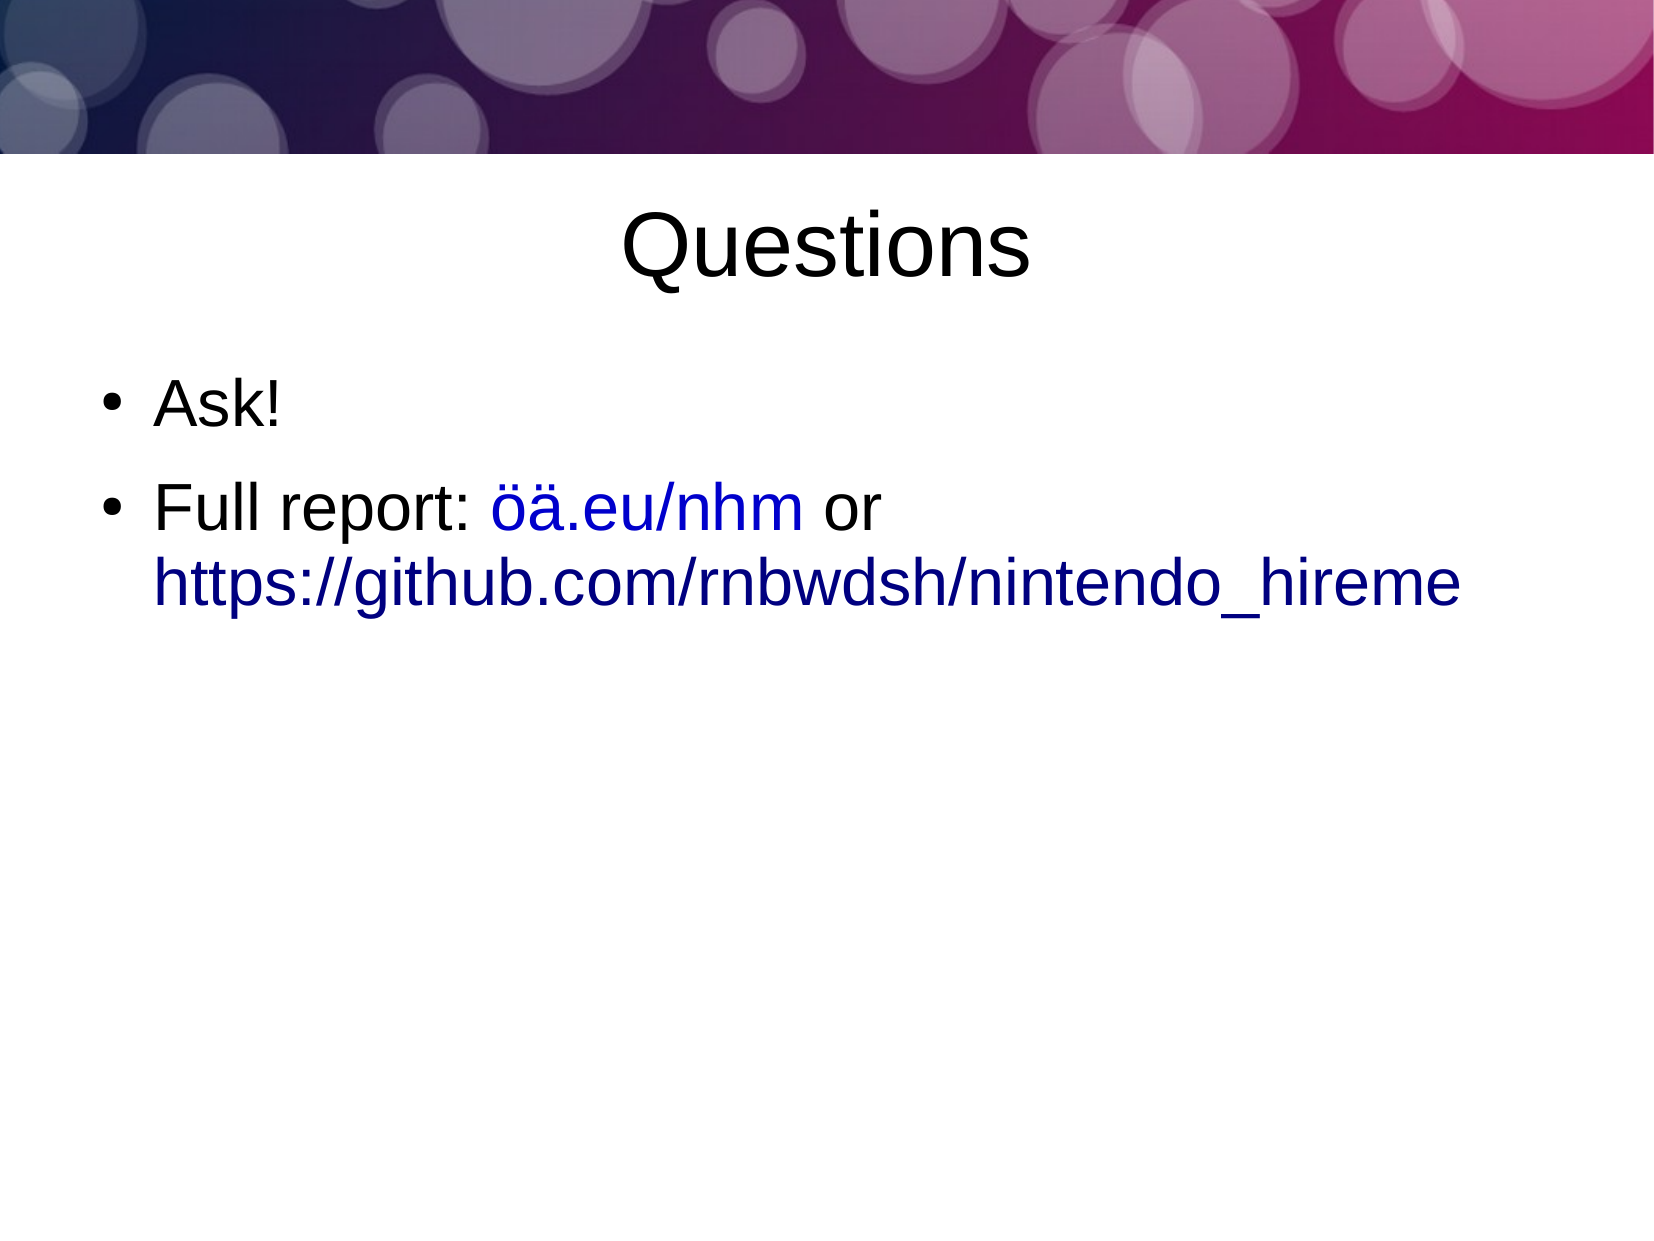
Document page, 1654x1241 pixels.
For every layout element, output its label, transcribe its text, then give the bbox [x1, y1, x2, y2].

title Questions [82, 159, 1571, 331]
picture [0, 0, 1654, 154]
list Ask! Full report: öä.eu/nhm or https://github.com/rnbwdsh/nintendo_hireme [82, 366, 1571, 1087]
